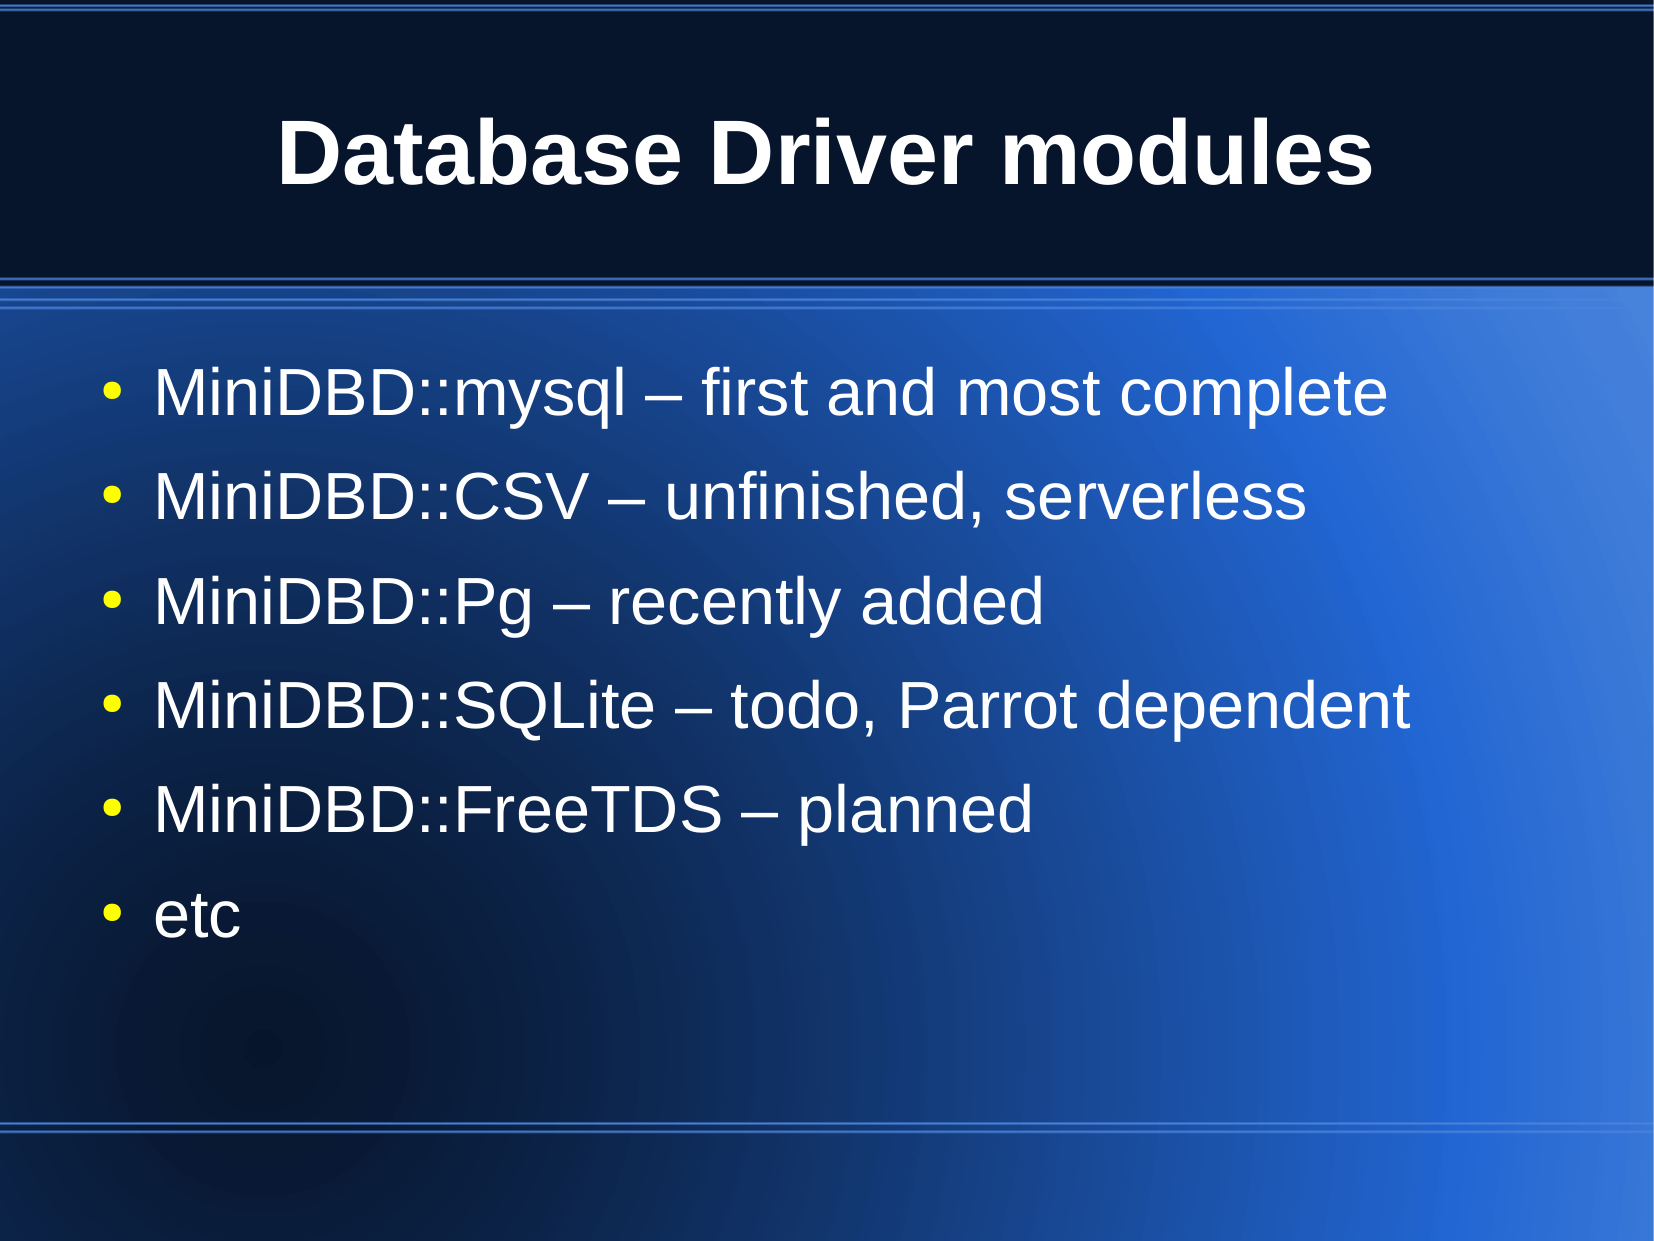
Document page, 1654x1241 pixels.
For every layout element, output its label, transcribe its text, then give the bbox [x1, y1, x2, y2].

list MiniDBD::mysql – first and most complete MiniDBD::CSV – unfinished, serverless MiniDBD::Pg – recently added MiniDBD::SQLite – todo, Parrot dependent MiniDBD::FreeTDS – planned etc [82, 355, 1571, 1159]
title Database Driver modules [82, 56, 1571, 250]
picture [0, 0, 1654, 1241]
